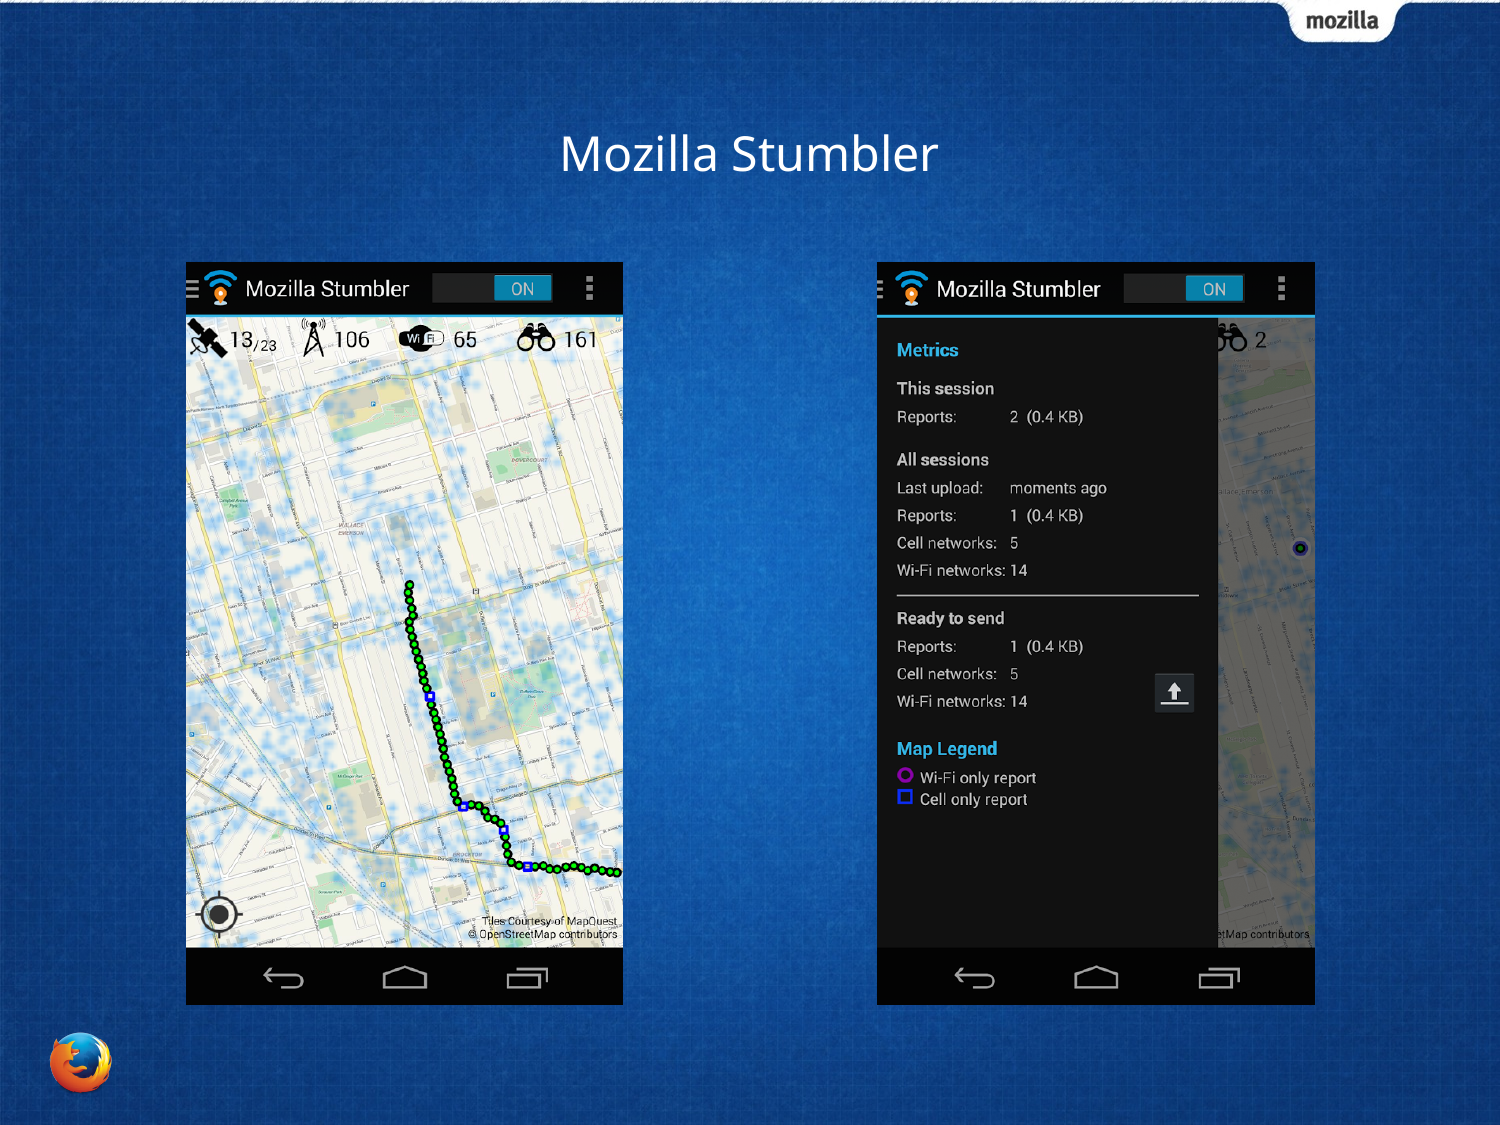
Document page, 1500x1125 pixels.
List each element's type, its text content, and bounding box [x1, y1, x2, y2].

title Mozilla Stumbler [75, 45, 1425, 233]
picture [0, 0, 1500, 1125]
